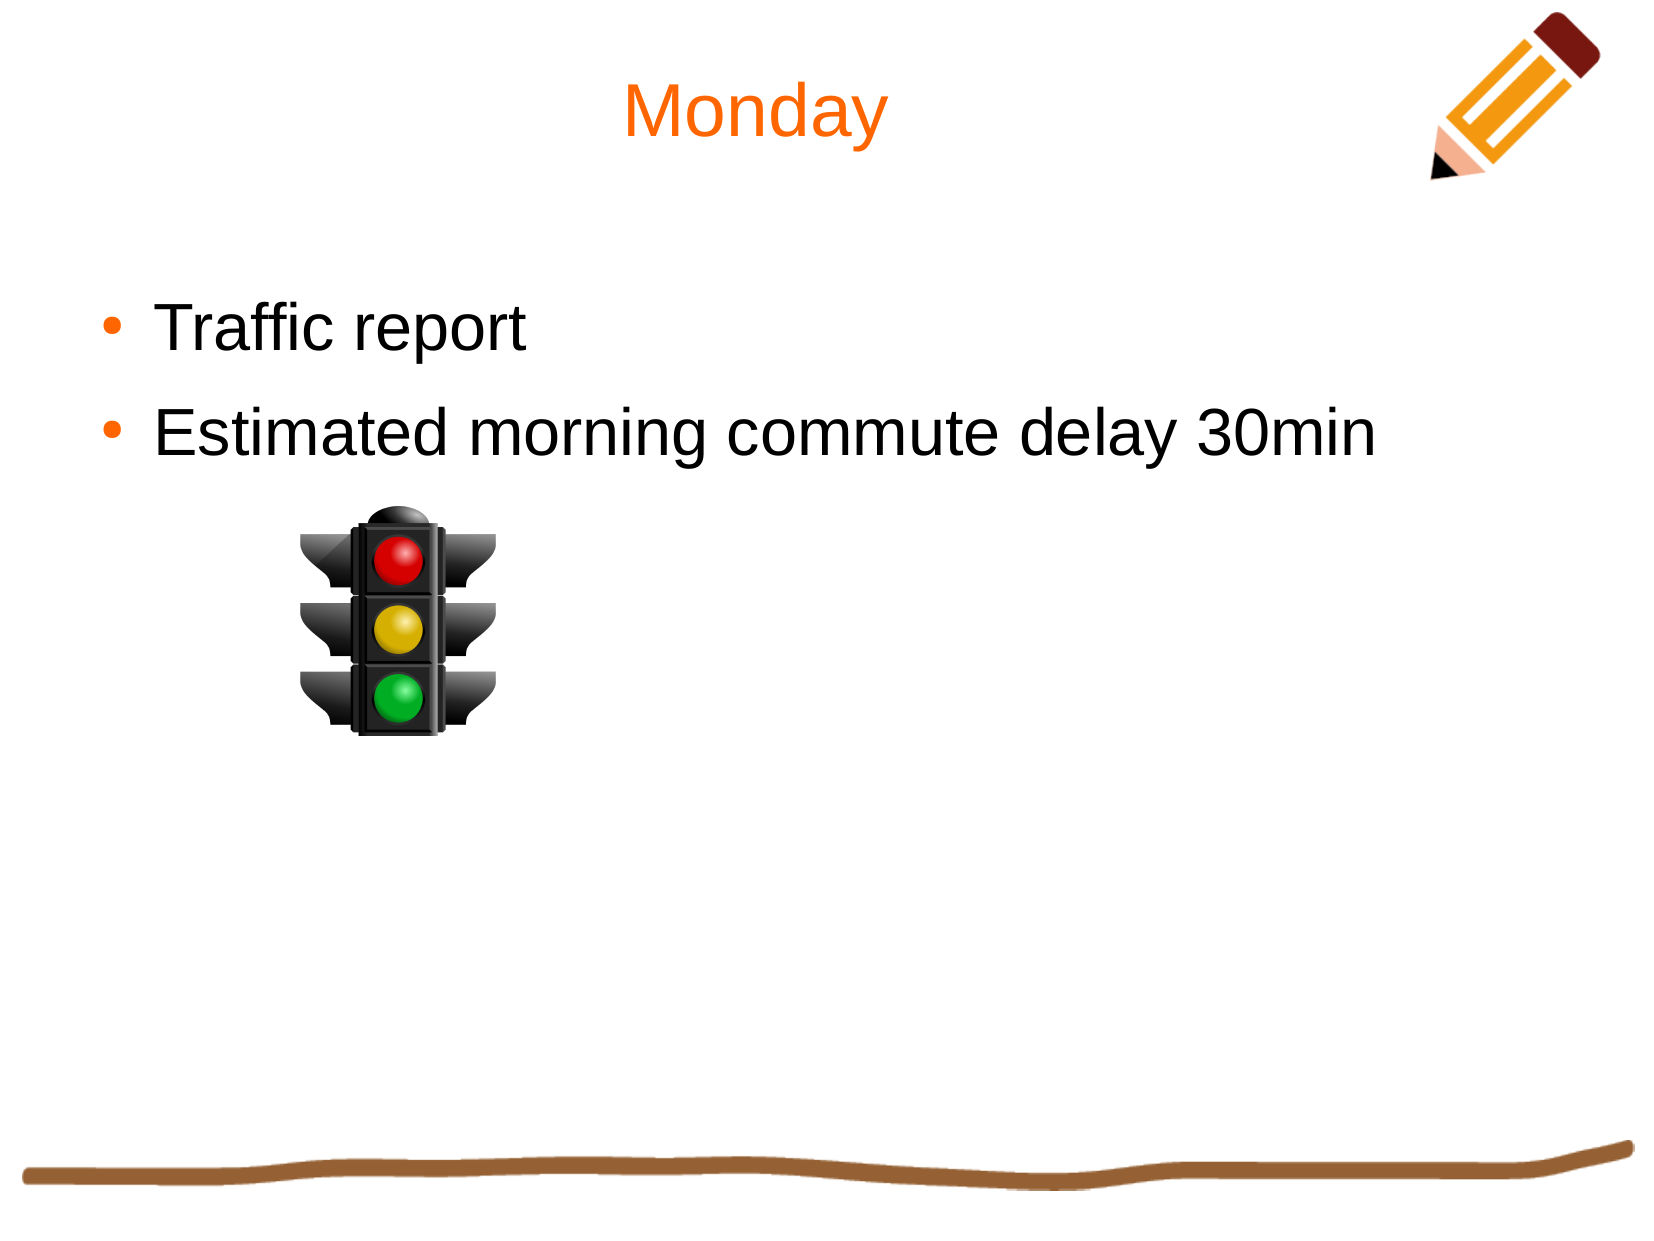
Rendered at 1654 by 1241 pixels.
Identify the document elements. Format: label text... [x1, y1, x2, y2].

title Monday [82, 49, 1430, 172]
picture [1430, 12, 1601, 181]
list Traffic report Estimated morning commute delay 30min [82, 290, 1571, 1122]
picture [300, 506, 496, 736]
picture [22, 1140, 1635, 1191]
